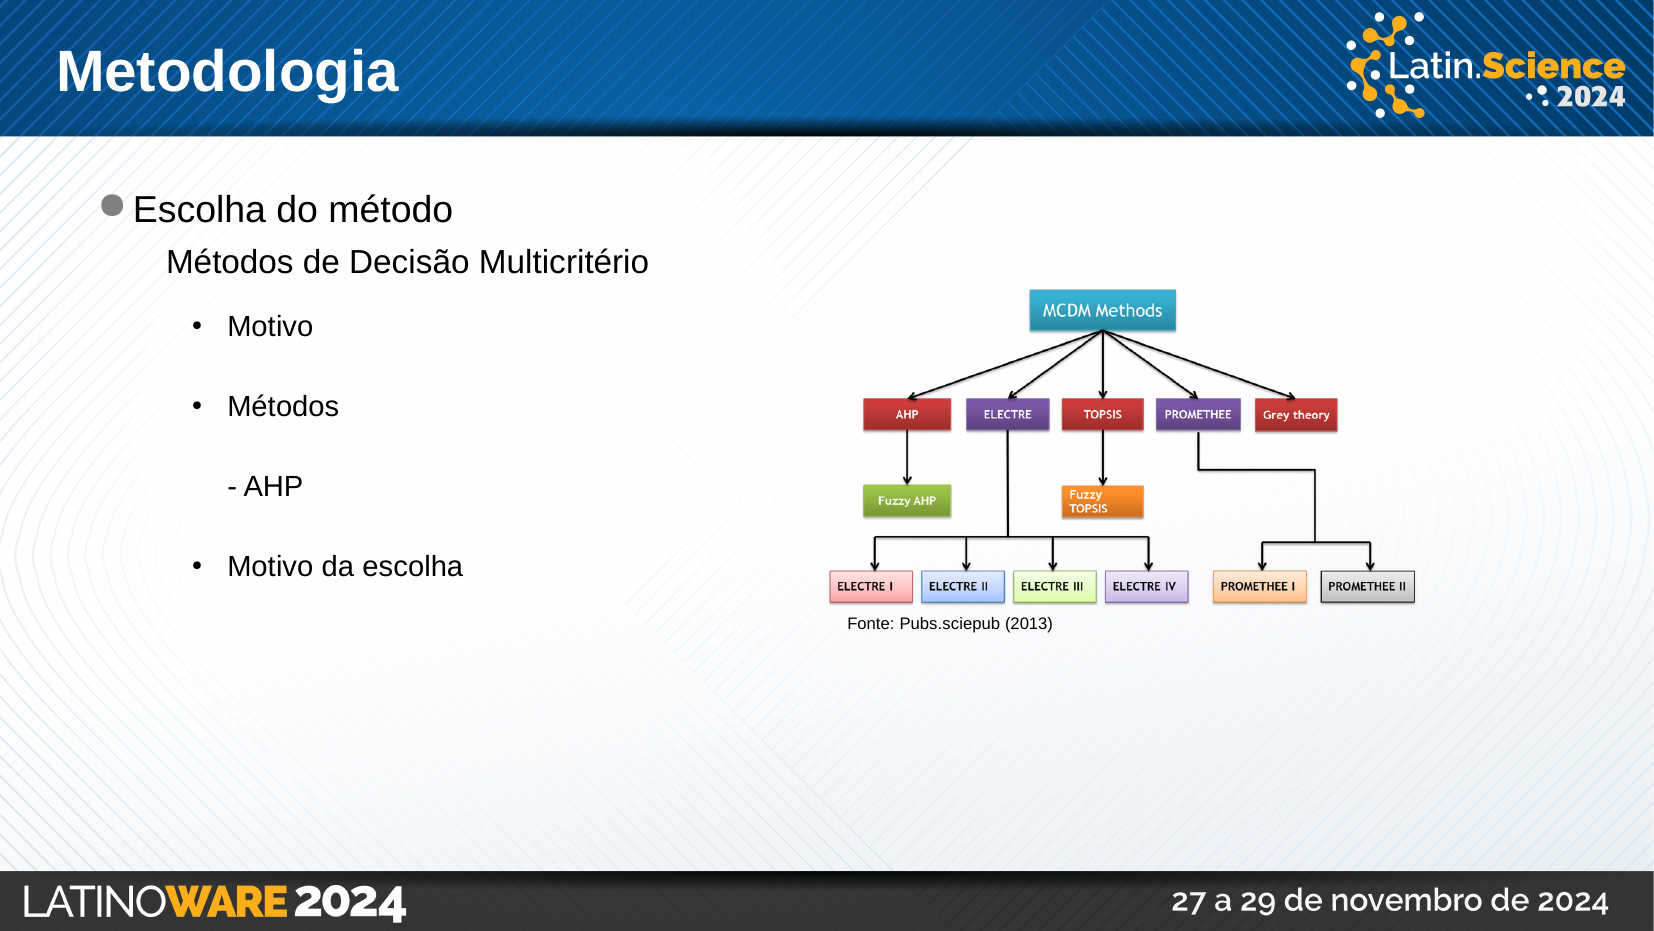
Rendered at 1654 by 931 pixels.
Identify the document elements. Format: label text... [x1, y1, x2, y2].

text_box Metodologia​ [41, 8, 1300, 129]
text_box Fonte: Pubs.sciepub (2013)​ [832, 606, 1571, 641]
text_box Motivo​ Métodos​ - AHP​ Motivo da escolha [177, 302, 826, 591]
picture [0, 0, 1654, 931]
text_box Métodos de Decisão Multicritério​ [118, 236, 857, 289]
text_box Escolha do método​ [82, 177, 1571, 815]
